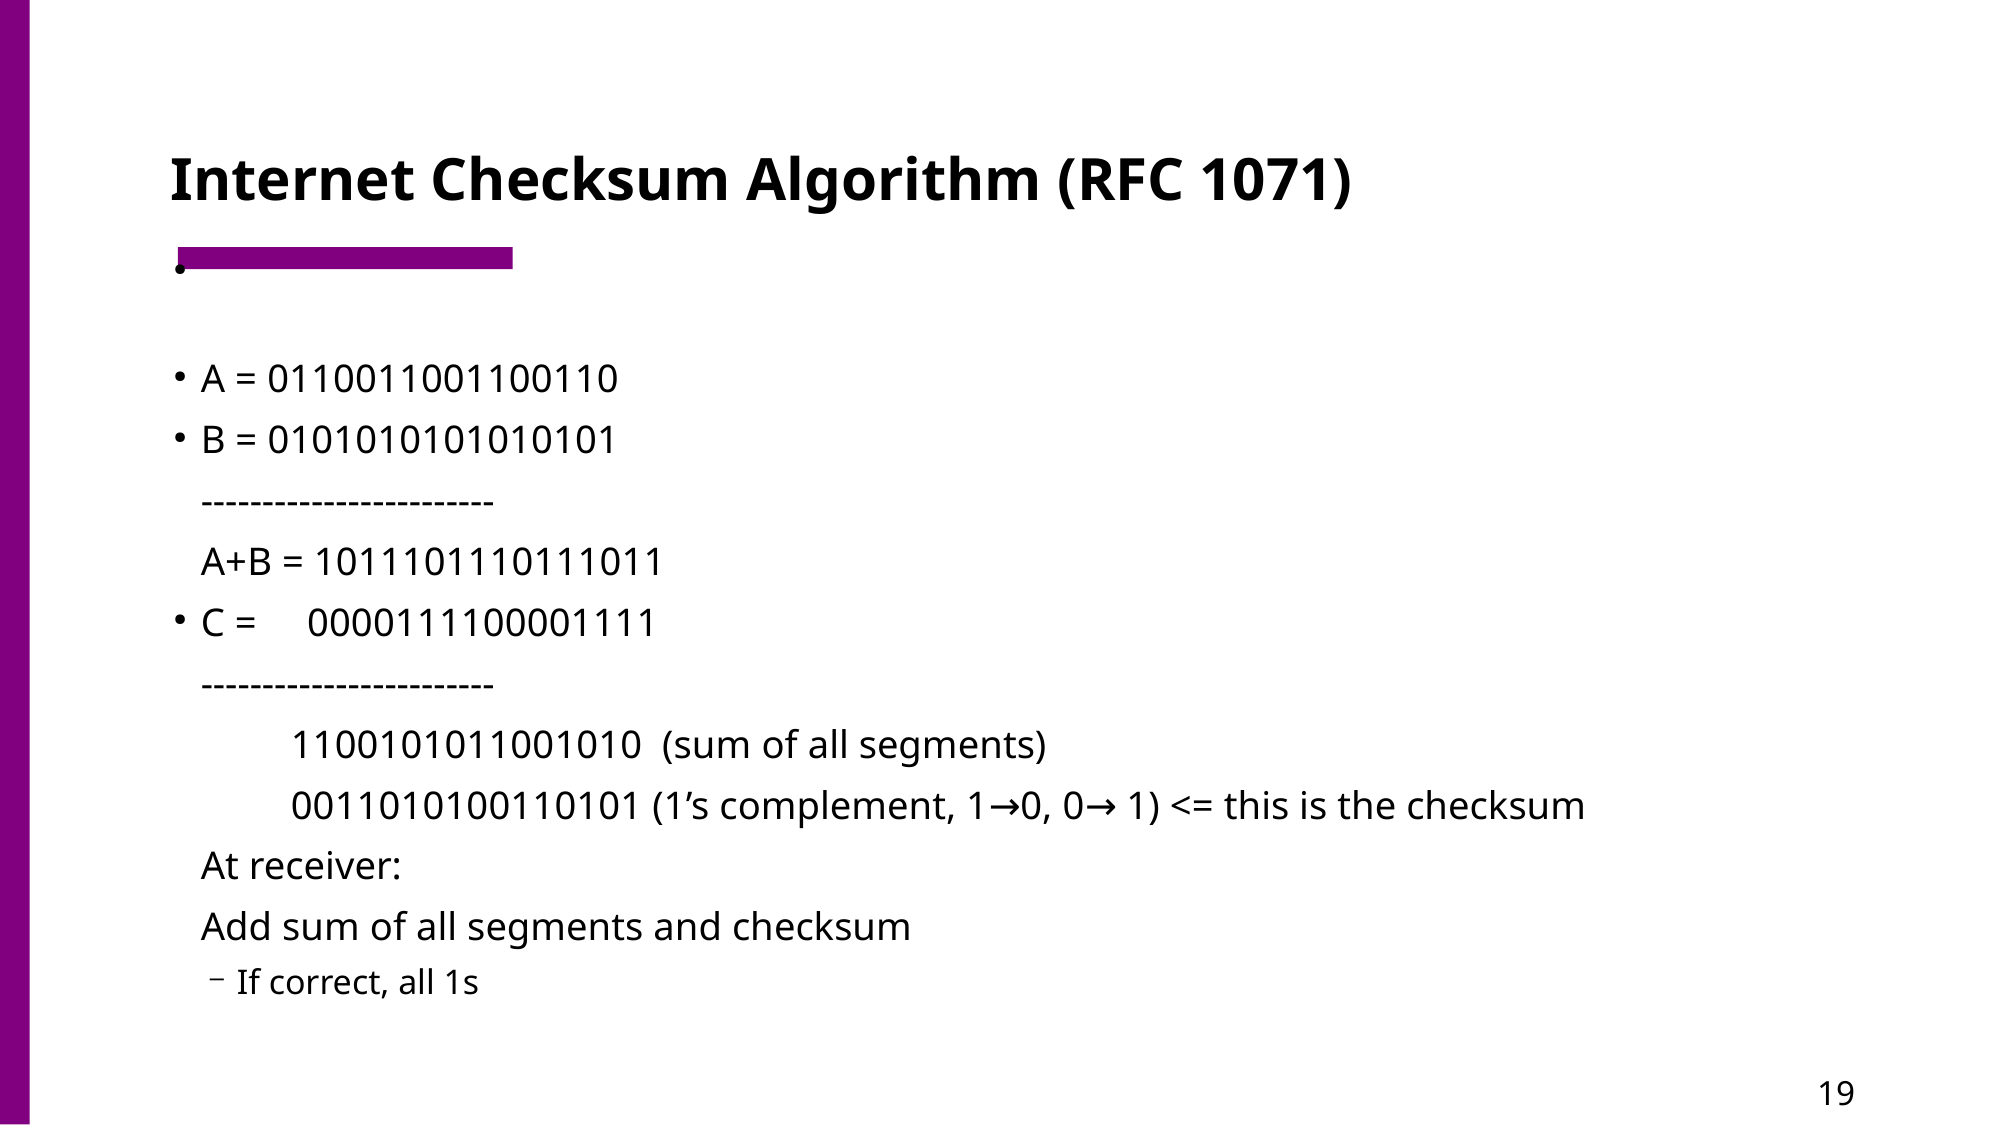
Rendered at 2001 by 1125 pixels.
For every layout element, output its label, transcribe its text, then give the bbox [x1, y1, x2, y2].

list A = 0110011001100110 B = 0101010101010101 ------------------------ A+B = 1011101110111011 C = 0000111100001111 ------------------------ 1100101011001010 (sum of all segments) 0011010100110101 (1’s complement, 1→0, 0→ 1) <= this is the checksum At receiver: Add sum of all segments and checksum If correct, all 1s [149, 184, 1959, 1024]
title Internet Checksum Algorithm (RFC 1071) [120, 0, 1932, 220]
